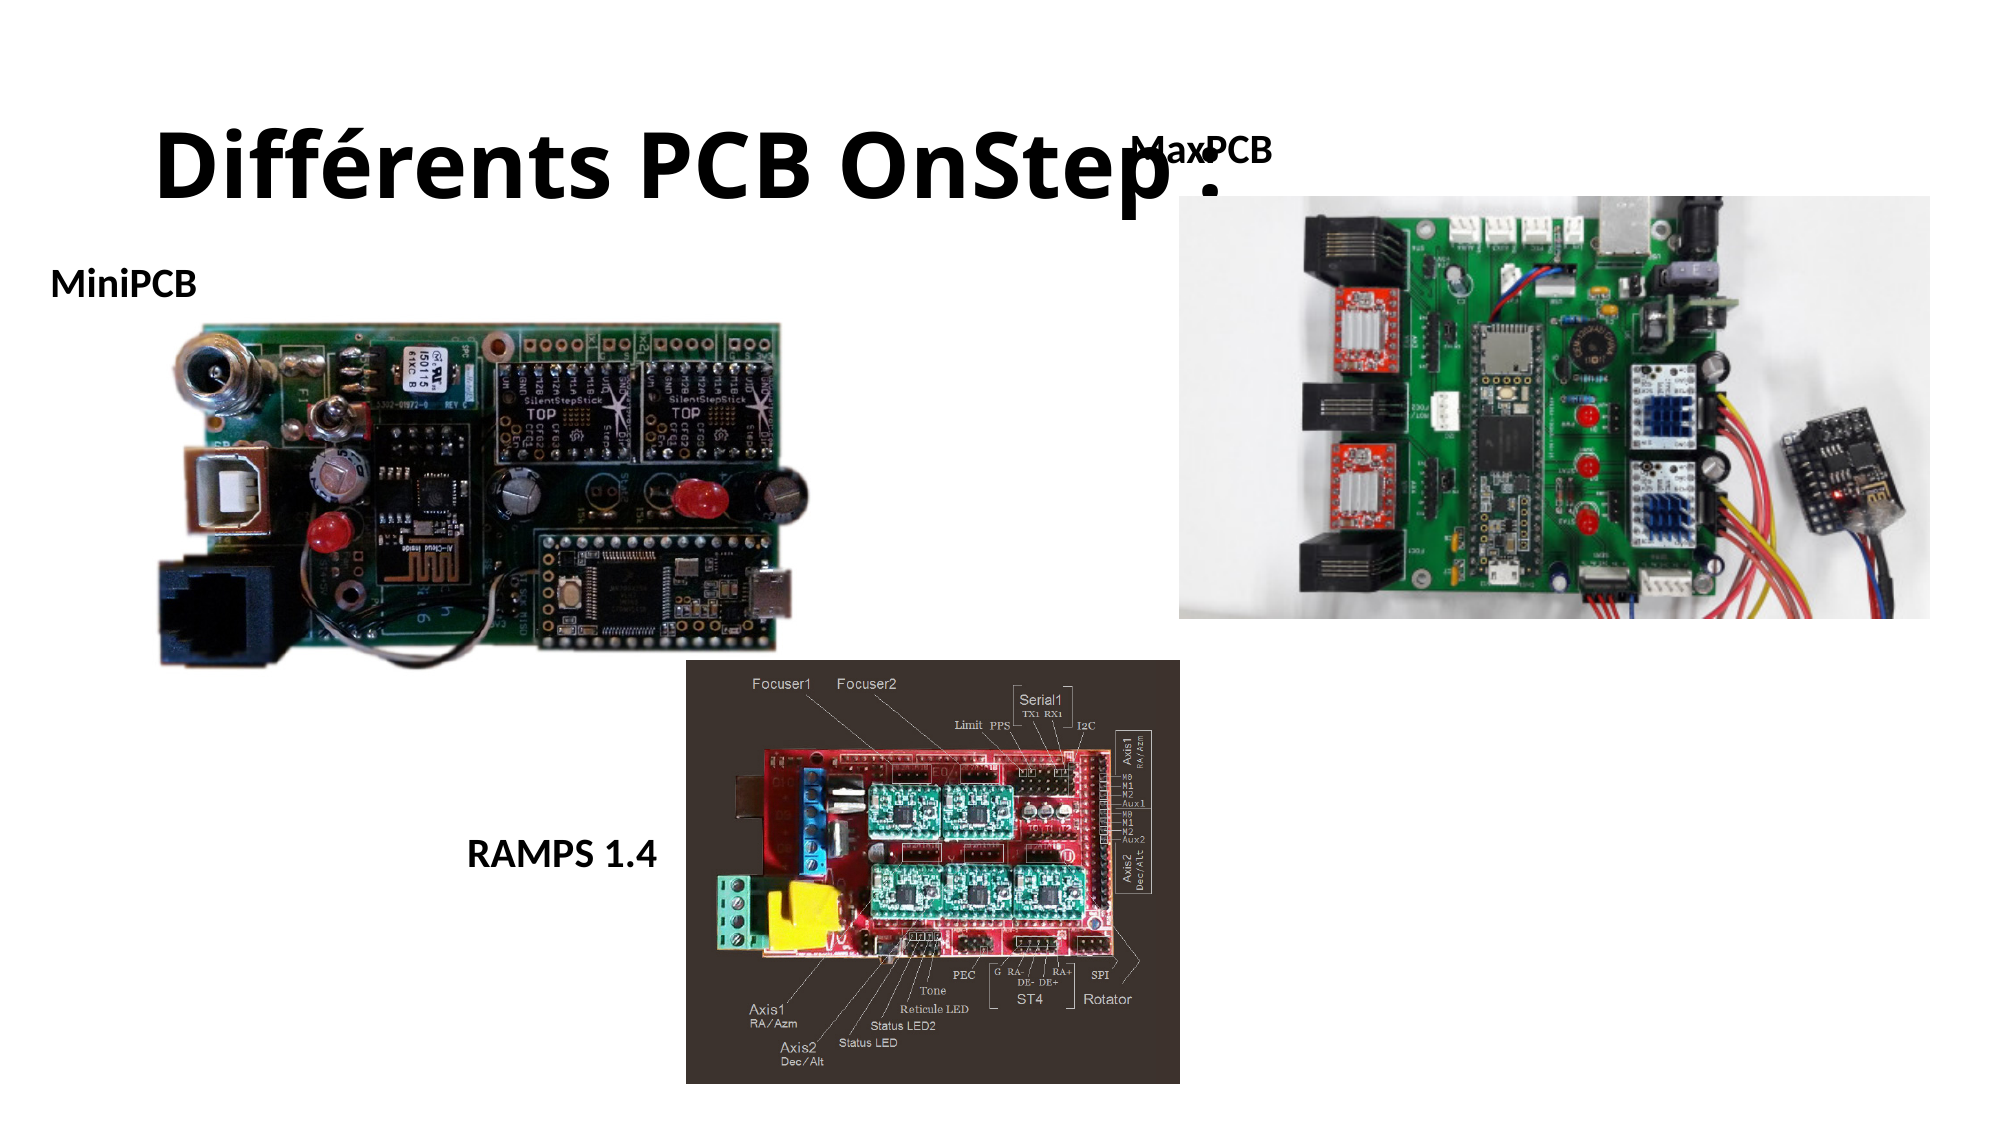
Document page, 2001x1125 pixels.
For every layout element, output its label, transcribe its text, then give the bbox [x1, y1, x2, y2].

picture [1179, 196, 1930, 619]
picture [137, 307, 1180, 1084]
text_box MiniPCB [35, 248, 577, 314]
text_box RAMPS 1.4 [452, 818, 702, 884]
title Différents PCB OnStep : [137, 59, 1863, 278]
text_box MaxPCB [1114, 114, 1539, 180]
